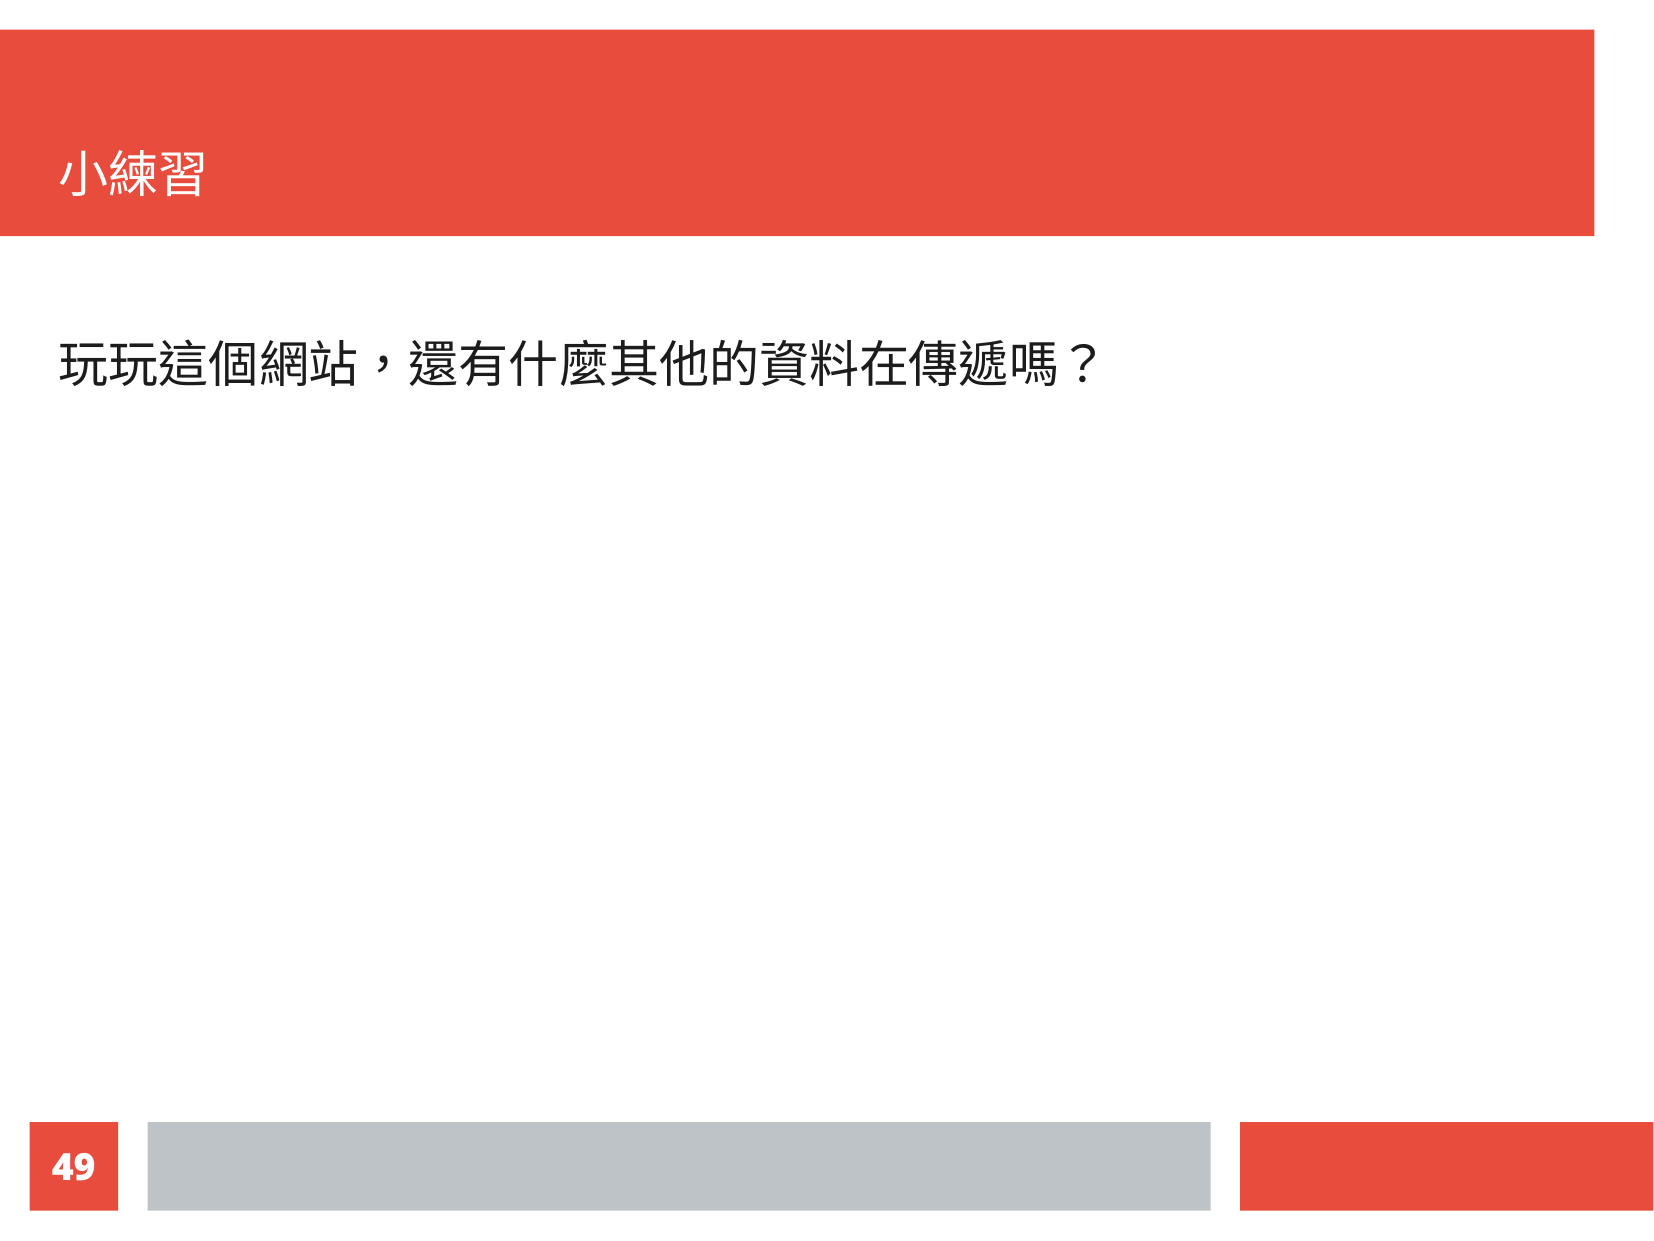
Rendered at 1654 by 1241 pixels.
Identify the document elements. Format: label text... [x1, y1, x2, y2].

title 小練習 [59, 59, 1595, 207]
list 玩玩這個網站，還有什麼其他的資料在傳遞嗎？ [59, 324, 1565, 1093]
